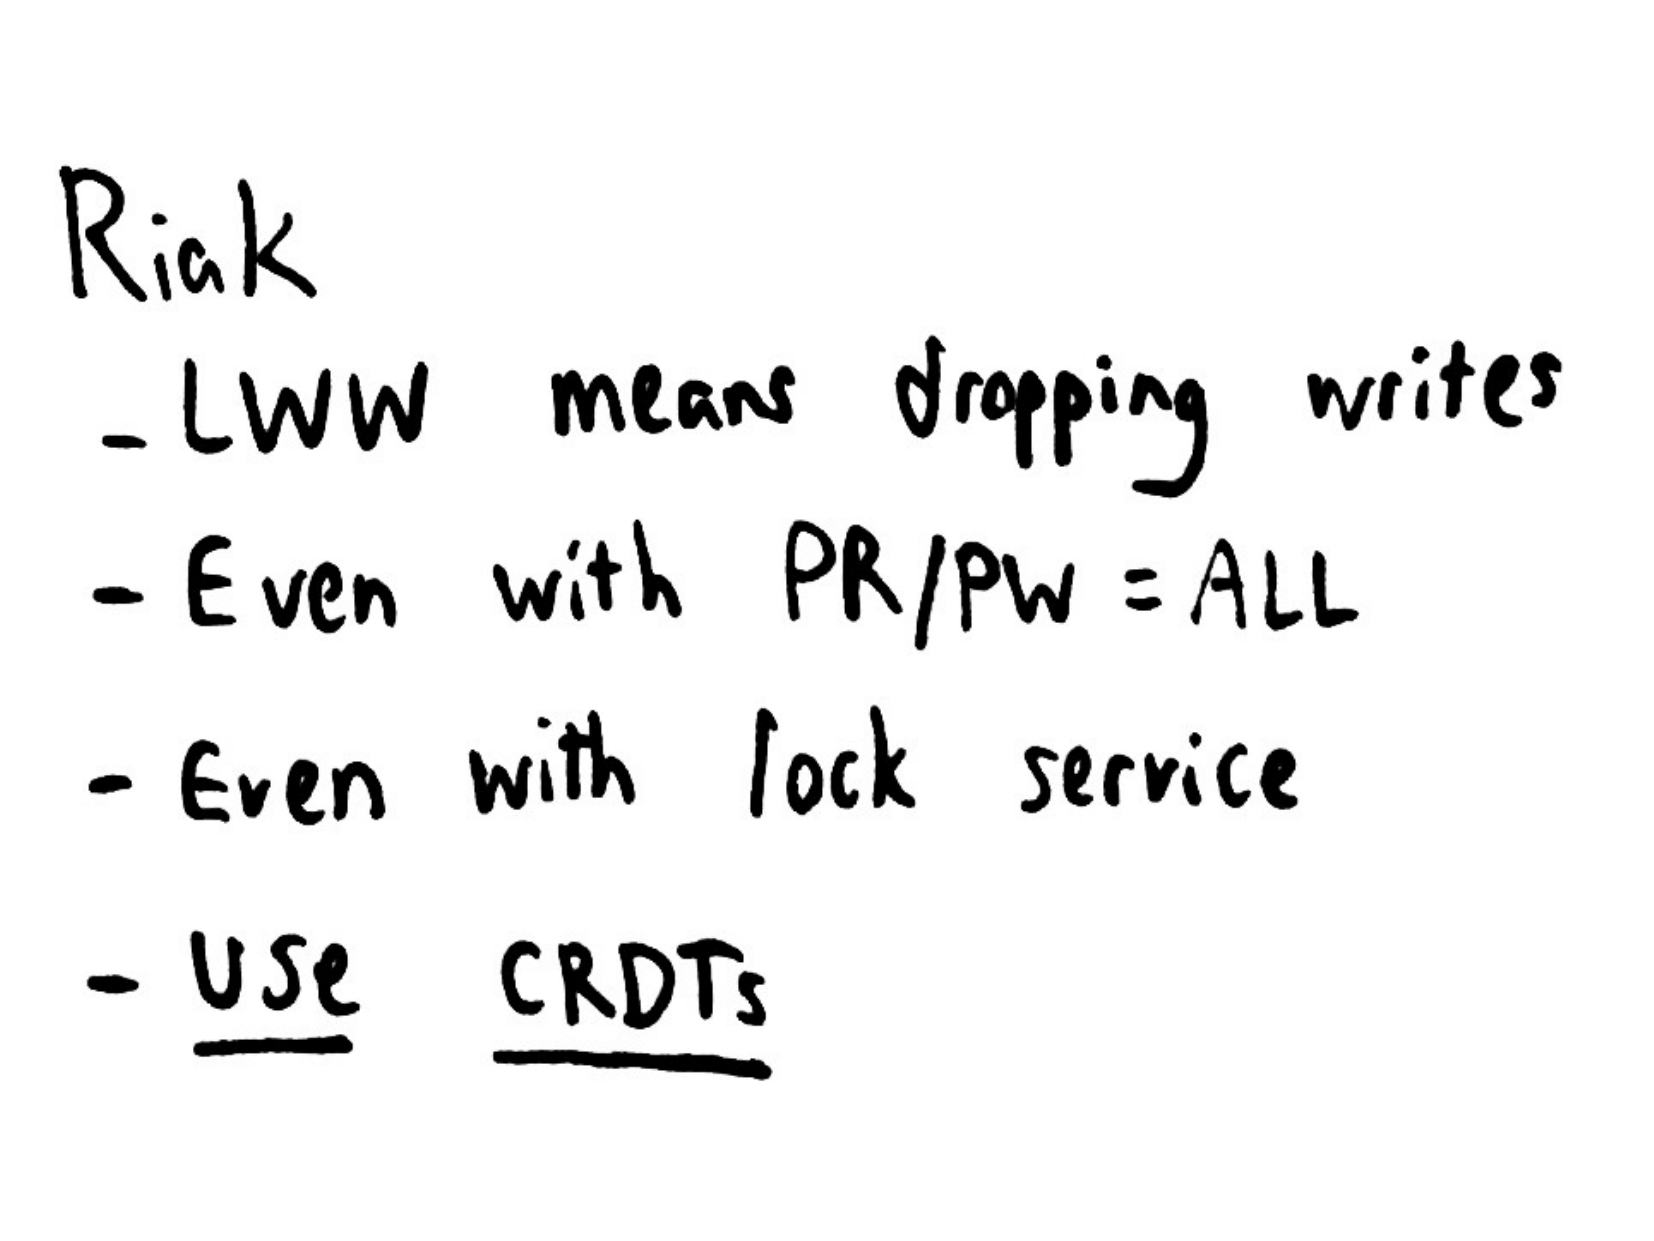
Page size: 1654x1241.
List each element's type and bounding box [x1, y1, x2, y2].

picture [0, 134, 1654, 1148]
